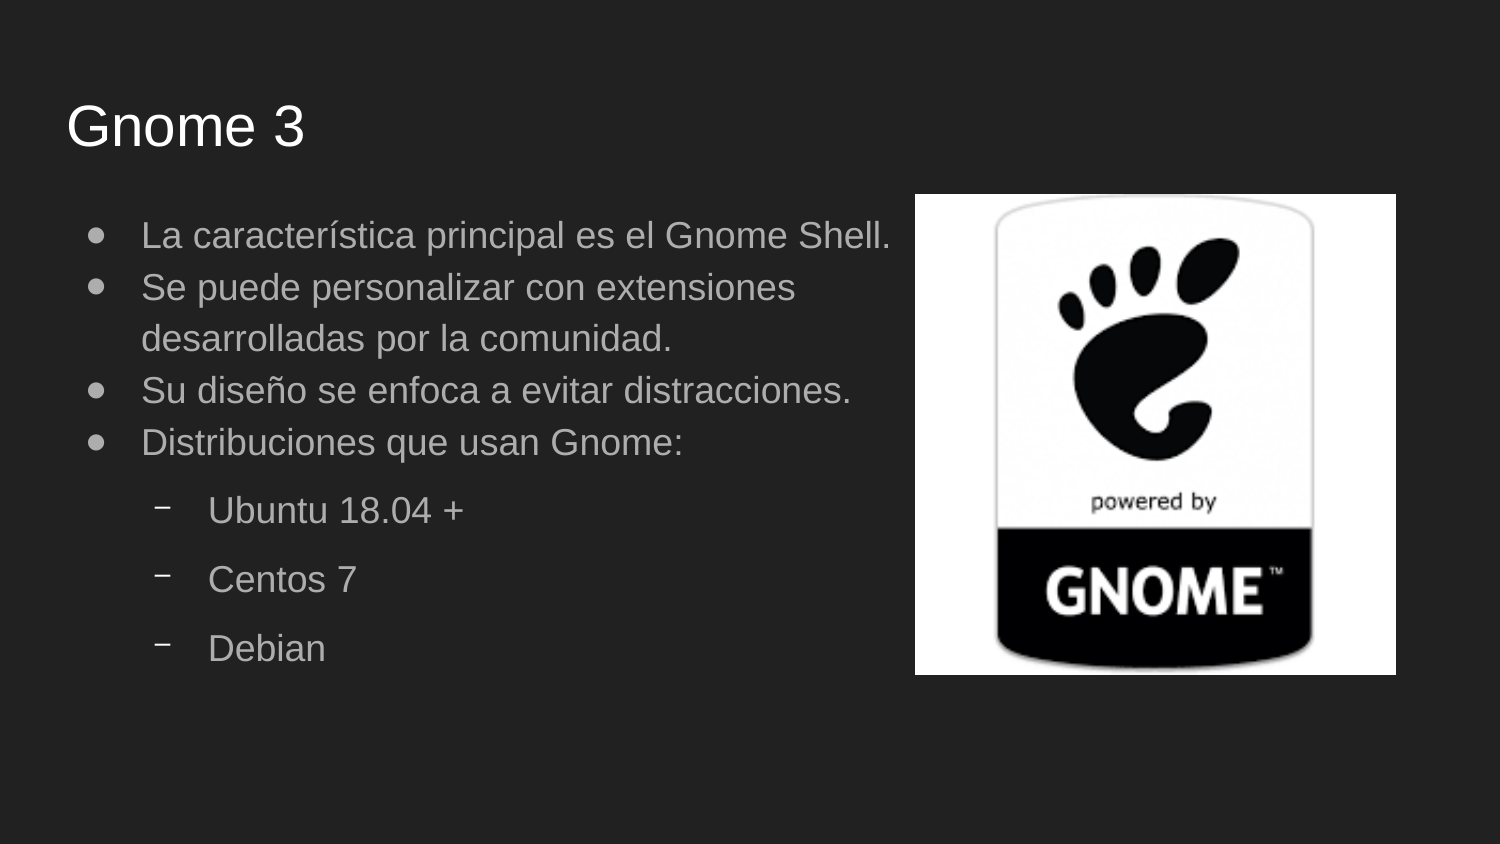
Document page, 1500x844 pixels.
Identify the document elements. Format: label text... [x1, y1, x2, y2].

title Gnome 3 [51, 72, 1449, 167]
list La característica principal es el Gnome Shell. Se puede personalizar con extensiones desarrolladas por la comunidad. Su diseño se enfoca a evitar distracciones. Distribuciones que usan Gnome: Ubuntu 18.04 + Centos 7 Debian [51, 189, 916, 750]
picture [915, 194, 1396, 676]
